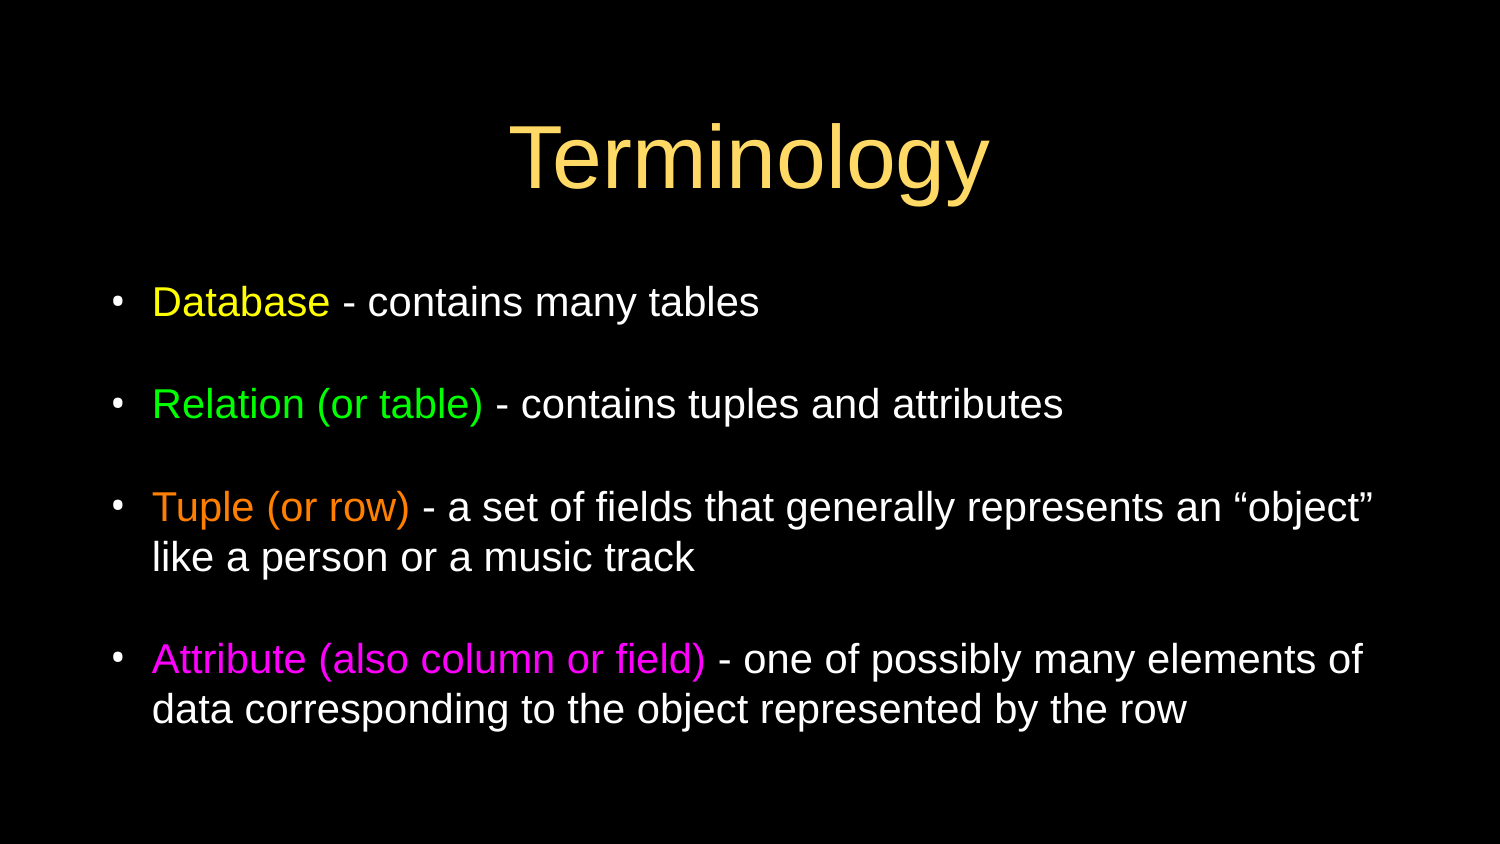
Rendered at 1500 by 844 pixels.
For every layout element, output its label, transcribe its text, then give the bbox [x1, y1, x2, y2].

title Terminology [106, 71, 1393, 235]
list Database - contains many tables Relation (or table) - contains tuples and attributes Tuple (or row) - a set of fields that generally represents an “object” like a person or a music track Attribute (also column or field) - one of possibly many elements of data corresponding to the object represented by the row [106, 240, 1393, 767]
